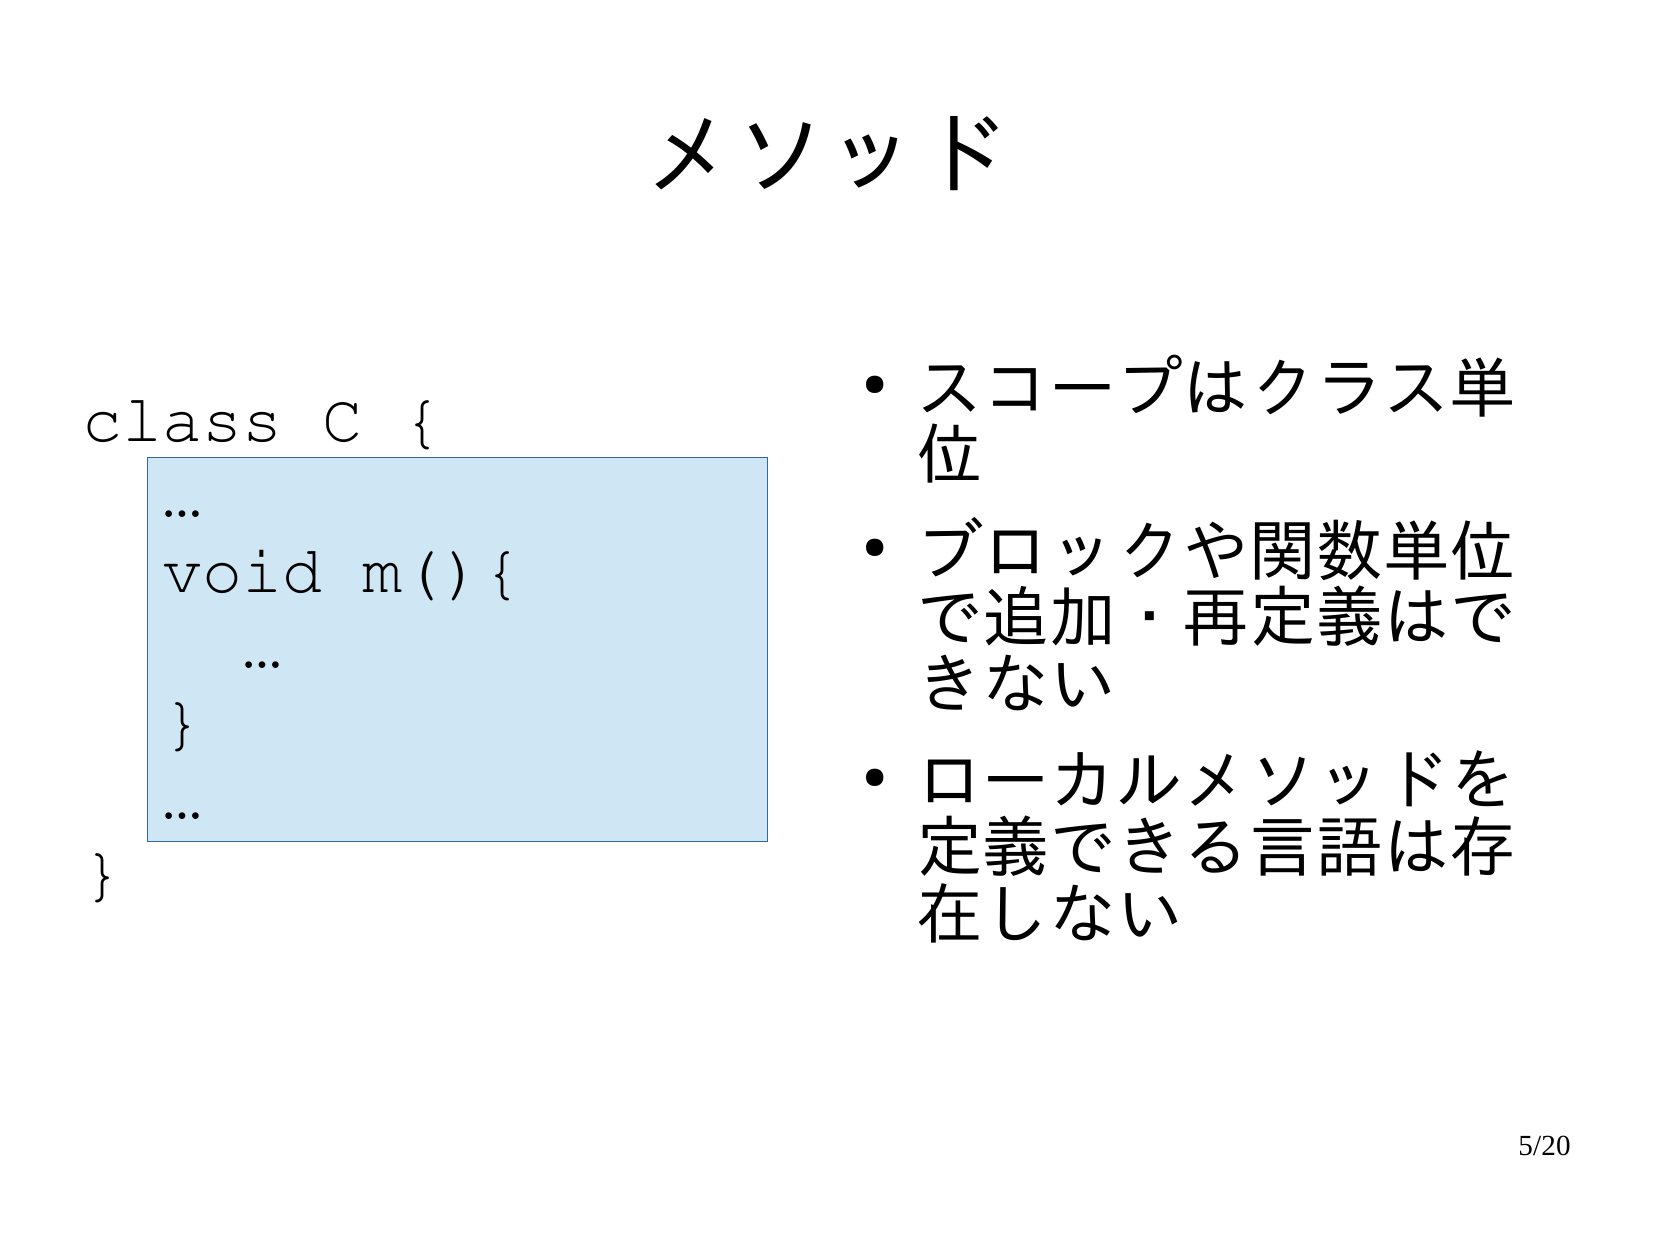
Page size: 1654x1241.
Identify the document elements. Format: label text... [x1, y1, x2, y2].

list class C { … void m(){ … } … } [82, 290, 809, 1010]
list スコープはクラス単位 ブロックや関数単位で追加・再定義はできない ローカルメソッドを定義できる言語は存在しない [845, 290, 1572, 1010]
title メソッド [82, 49, 1571, 257]
